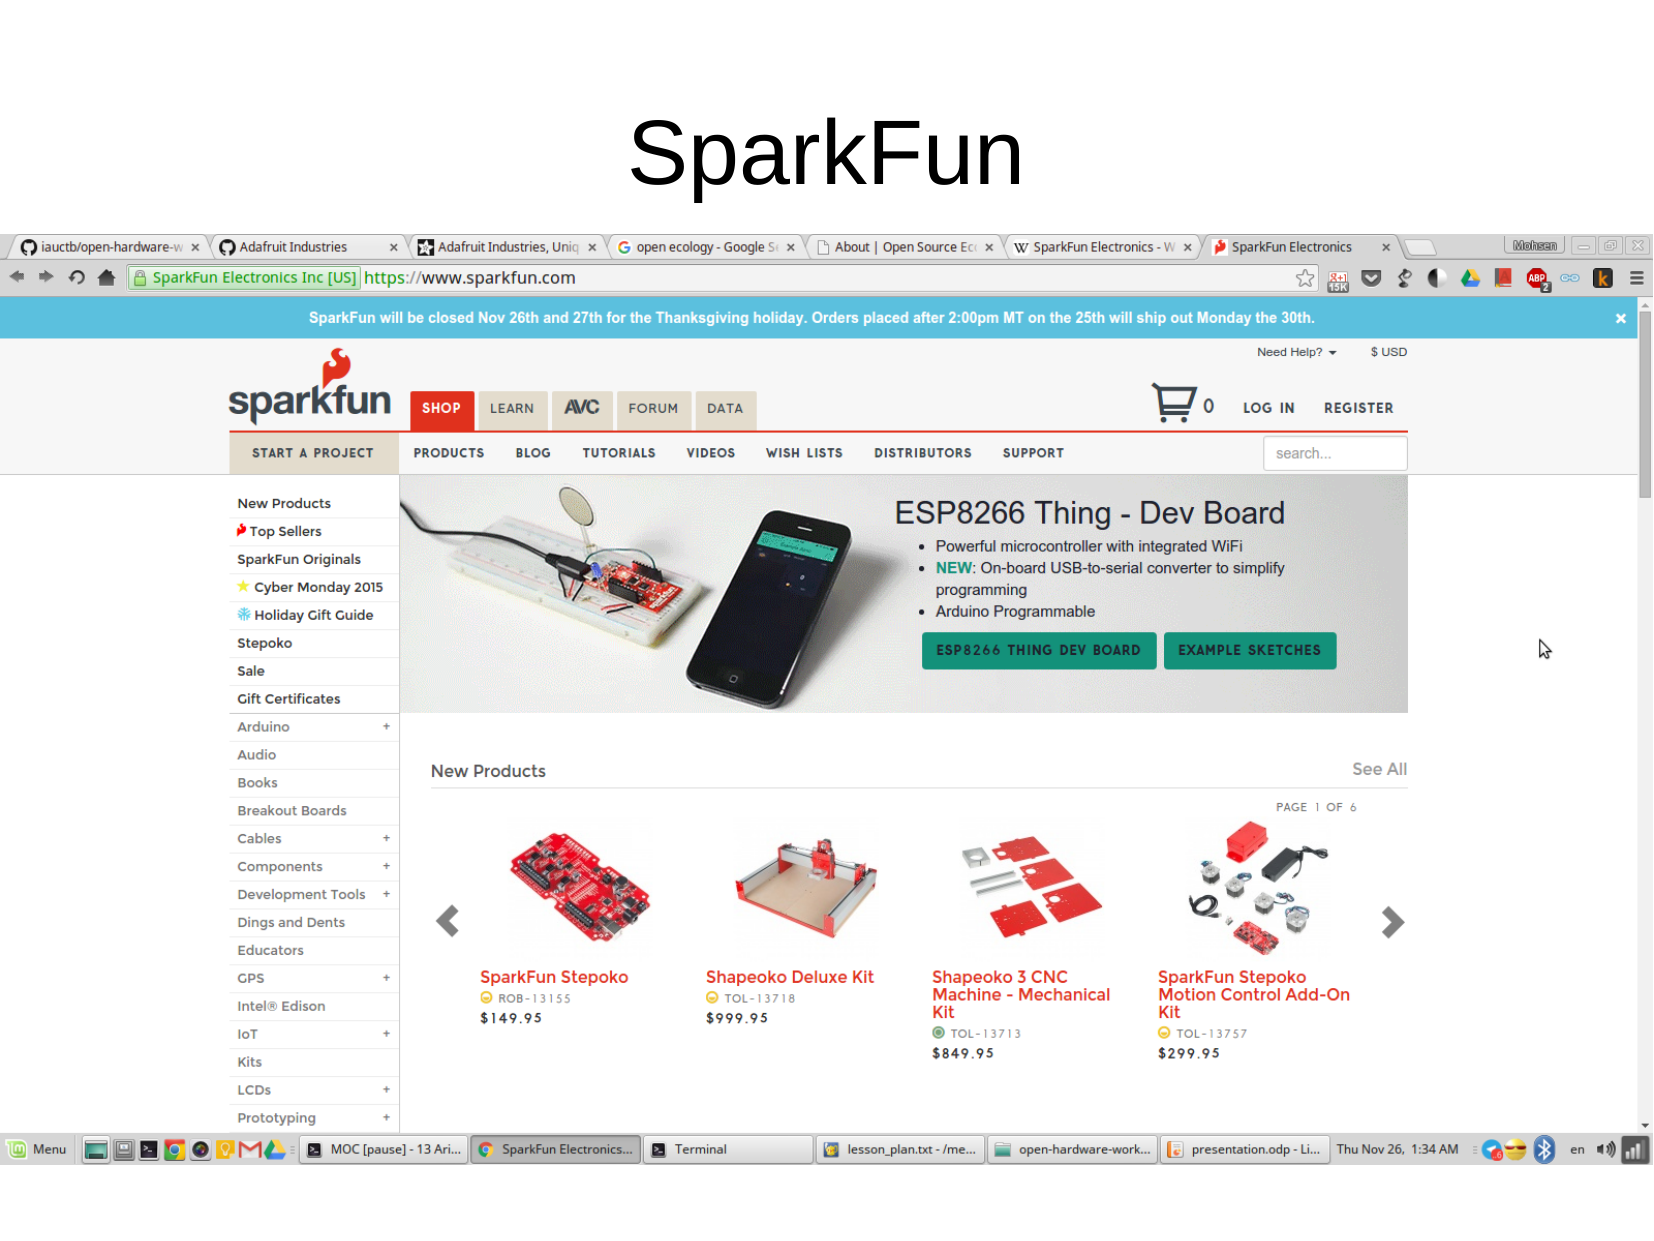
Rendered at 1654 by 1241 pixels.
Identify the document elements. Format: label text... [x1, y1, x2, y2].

picture [0, 234, 1653, 1165]
title SparkFun [82, 49, 1571, 234]
